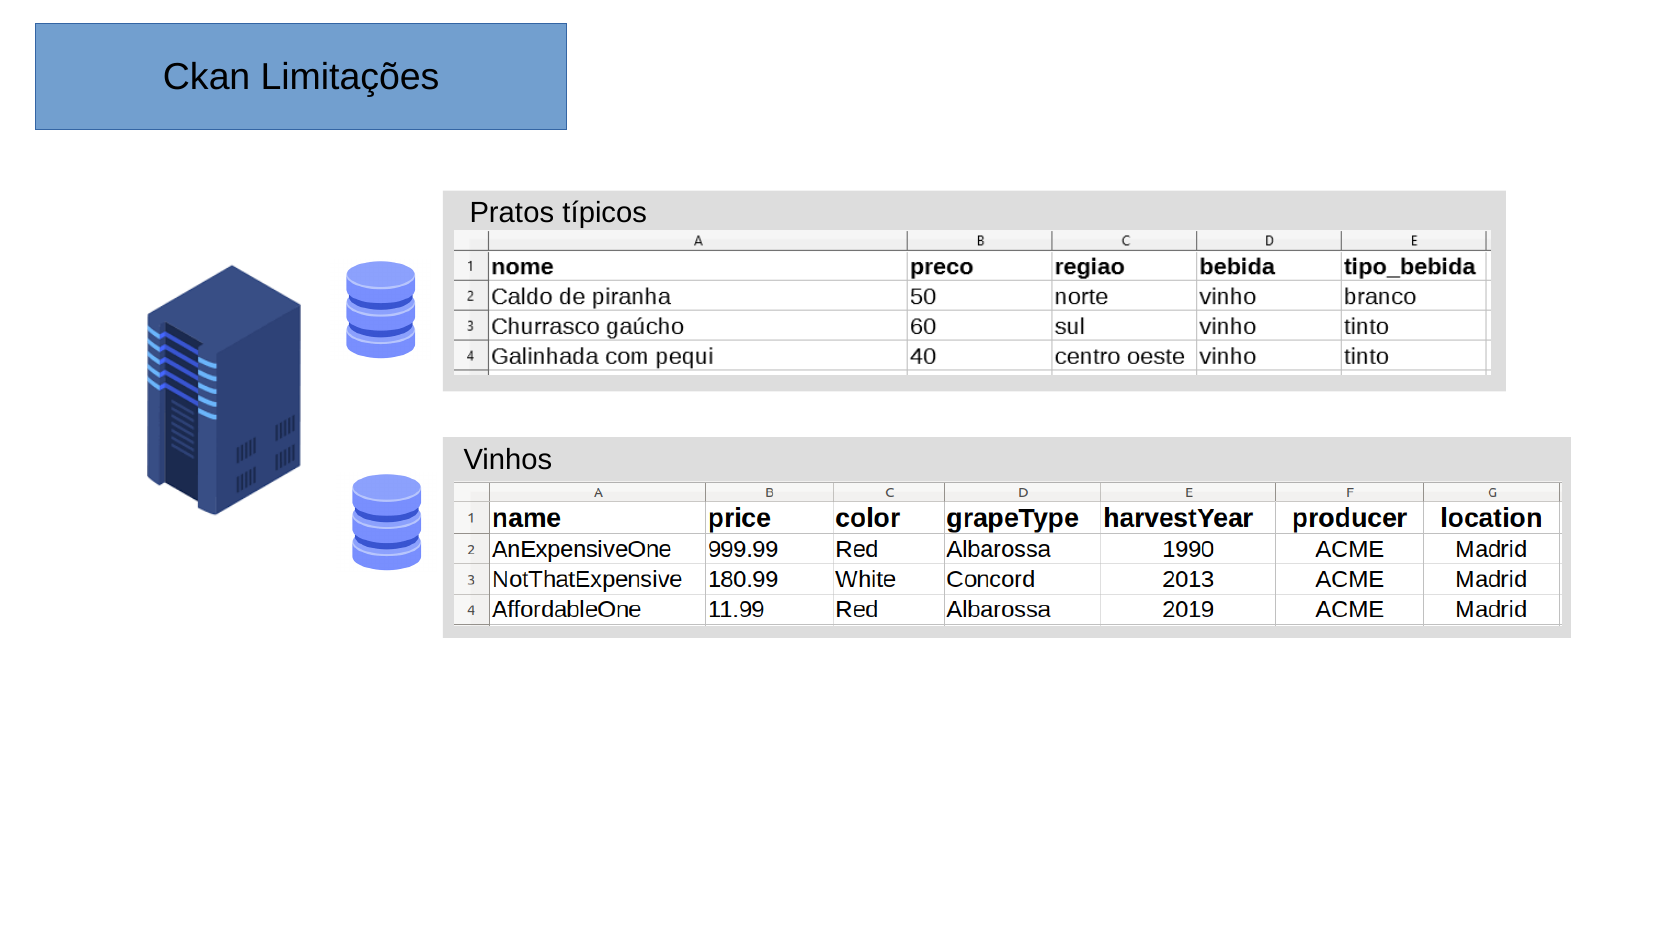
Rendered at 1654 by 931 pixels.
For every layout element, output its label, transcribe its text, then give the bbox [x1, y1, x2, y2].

picture [94, 259, 437, 572]
text_box Ckan Limitações [35, 23, 567, 130]
text_box Pratos típicos [454, 189, 709, 230]
text_box Vinhos [448, 435, 703, 484]
picture [454, 230, 1491, 375]
text_box [442, 437, 1571, 638]
picture [454, 481, 1562, 626]
text_box [442, 190, 1506, 392]
